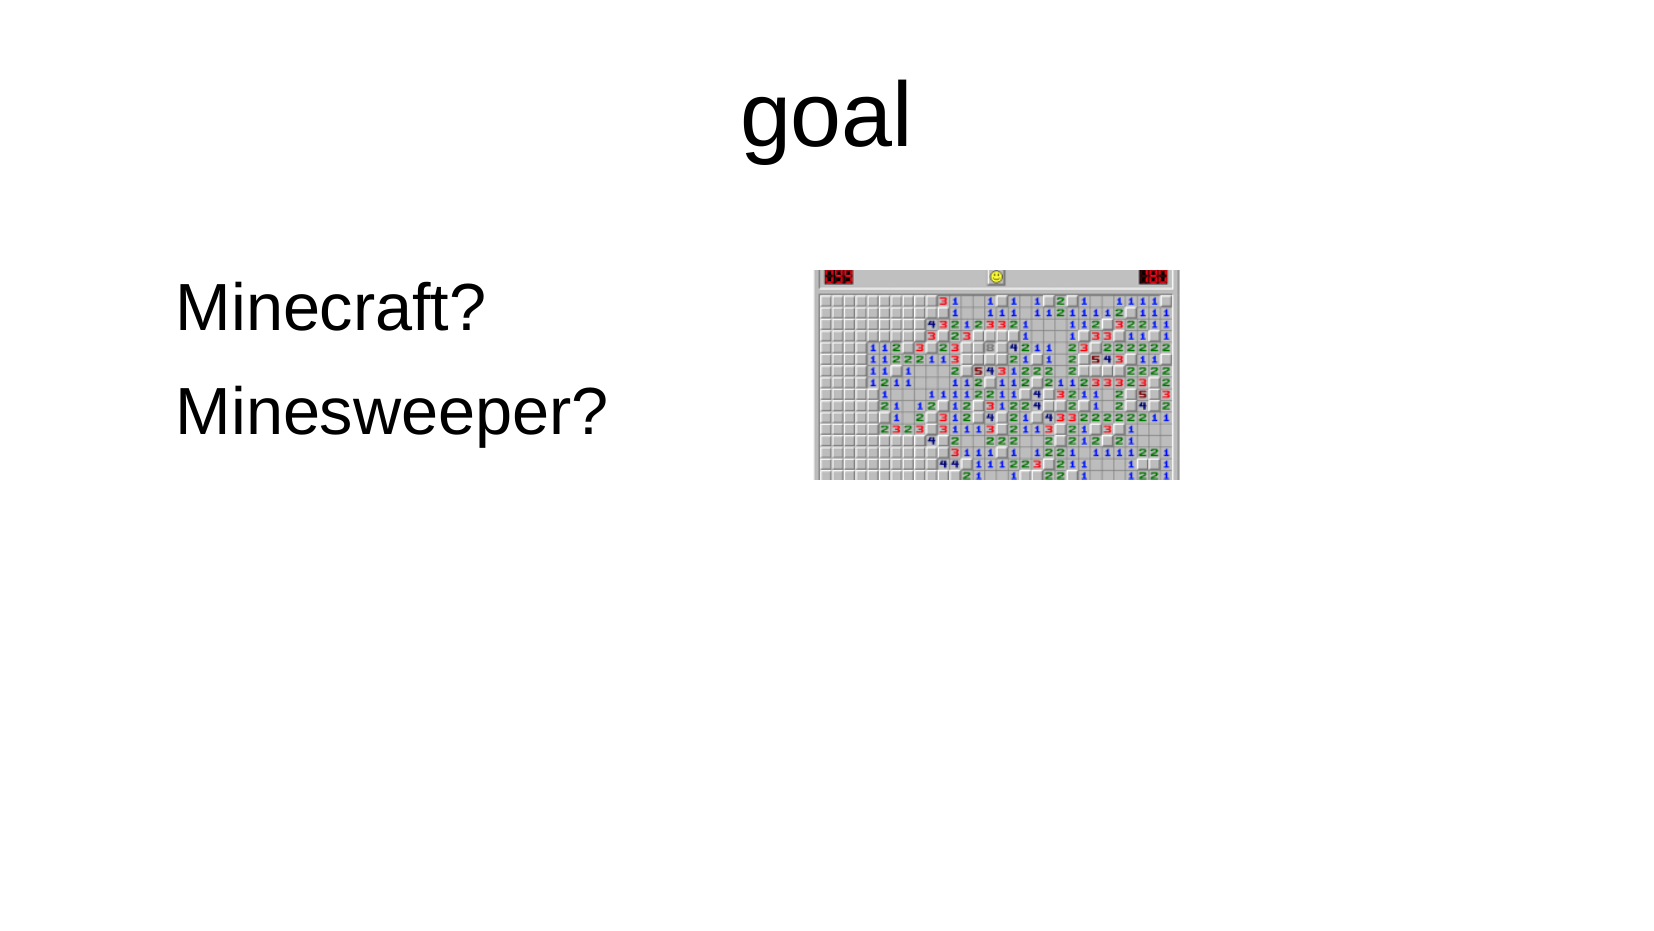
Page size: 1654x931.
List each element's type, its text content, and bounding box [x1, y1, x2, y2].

picture [810, 270, 1186, 481]
title goal [82, 37, 1571, 193]
list Minecraft? Minesweeper? [105, 270, 1594, 810]
